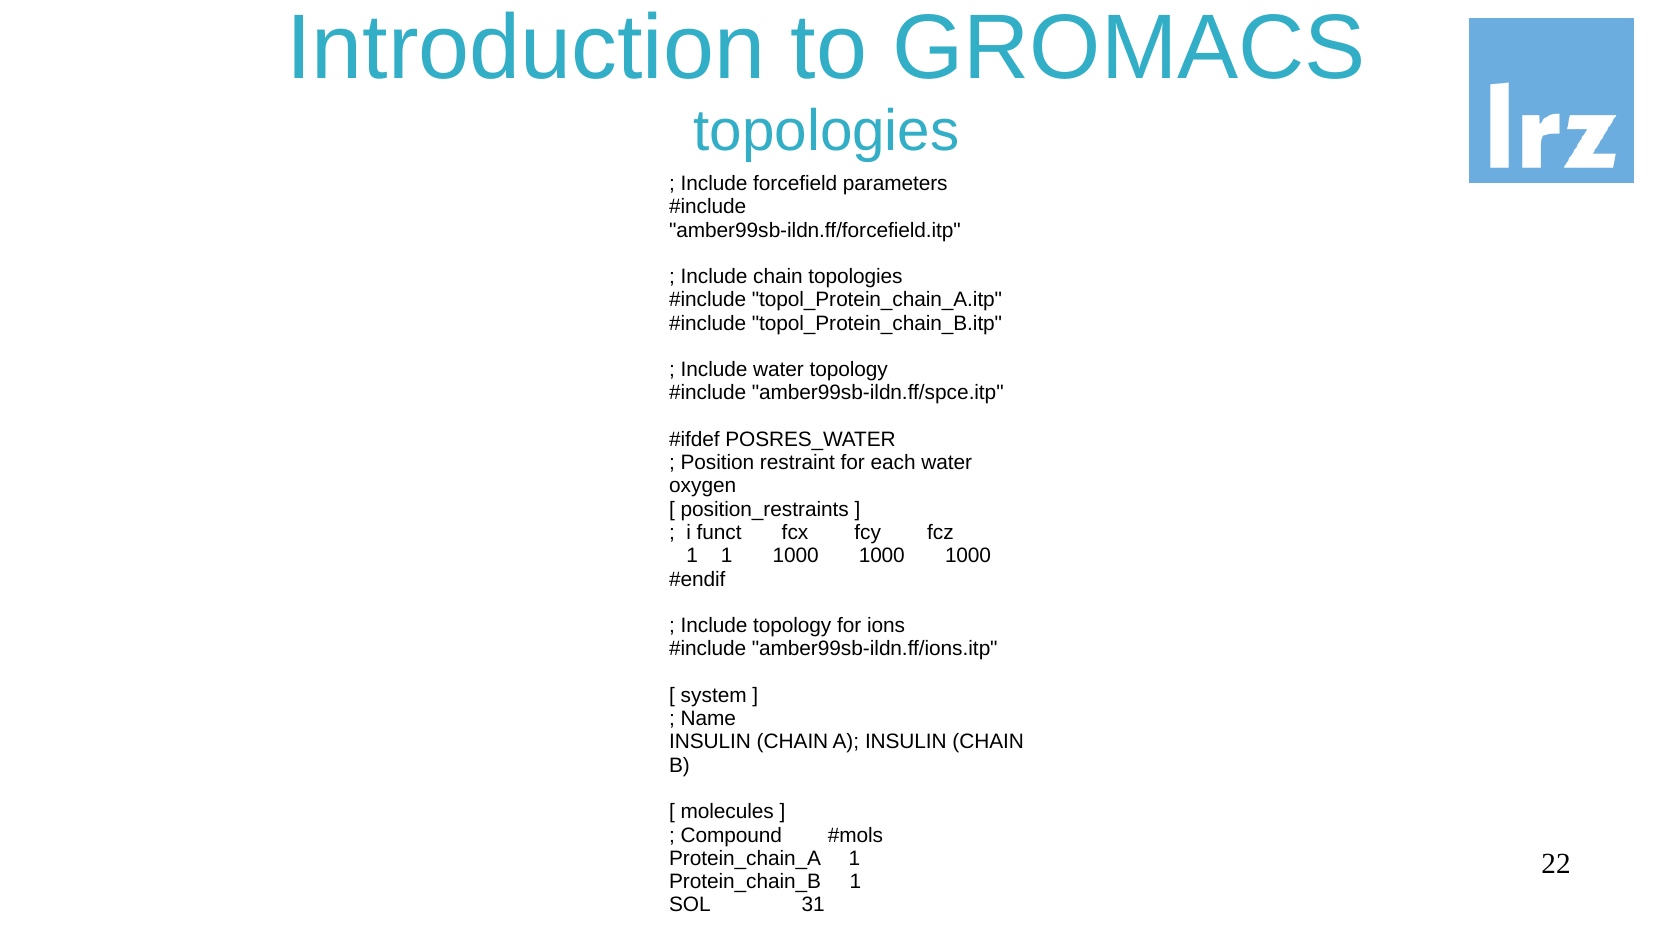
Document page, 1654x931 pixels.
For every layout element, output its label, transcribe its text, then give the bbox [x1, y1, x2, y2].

picture [1469, 18, 1634, 183]
title Introduction to GROMACS topologies [82, 0, 1571, 164]
text_box ; Include forcefield parameters #include "amber99sb-ildn.ff/forcefield.itp" ; Include chain topologies #include "topol_Protein_chain_A.itp" #include "topol_Protein_chain_B.itp" ; Include water topology #include "amber99sb-ildn.ff/spce.itp" #ifdef POSRES_WATER ; Position restraint for each water oxygen [ position_restraints ] ; i funct fcx fcy fcz 1 1 1000 1000 1000 #endif ; Include topology for ions #include "amber99sb-ildn.ff/ions.itp" [ system ] ; Name INSULIN (CHAIN A); INSULIN (CHAIN B) [ molecules ] ; Compound #mols Protein_chain_A 1 Protein_chain_B 1 SOL 31 [654, 164, 1051, 924]
